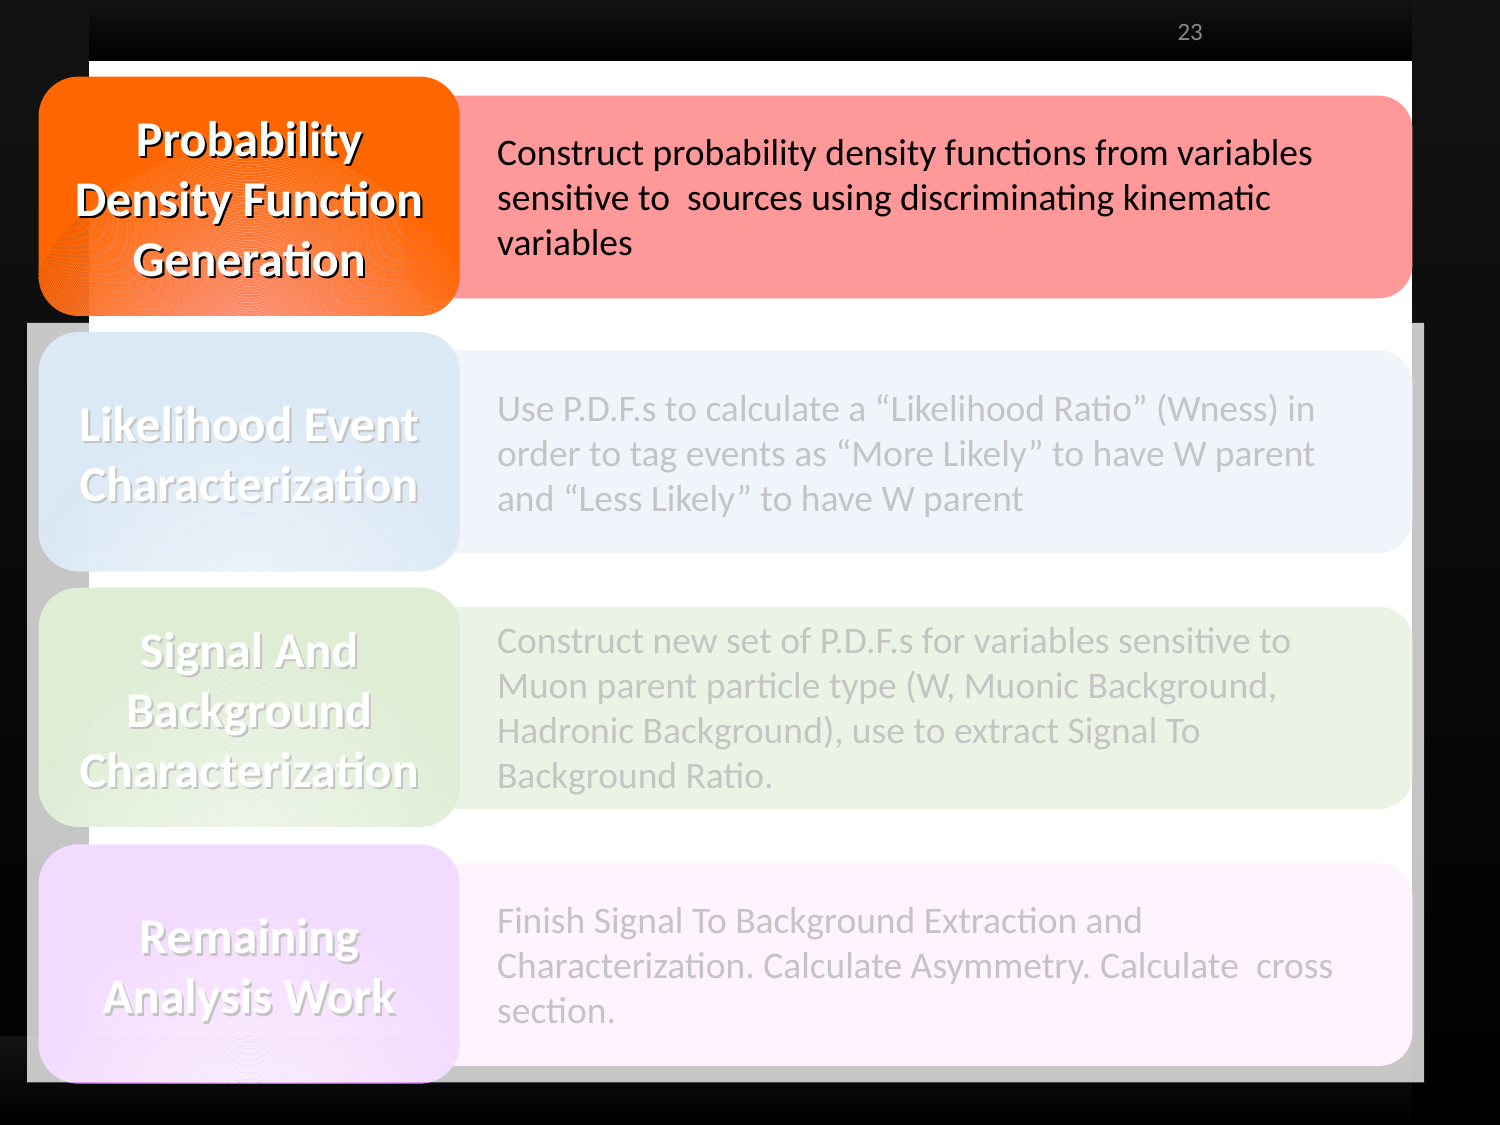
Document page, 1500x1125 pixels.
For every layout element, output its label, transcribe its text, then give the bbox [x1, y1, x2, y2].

text_box Construct probability density functions from variables sensitive to sources using discriminating kinematic variables [482, 120, 1378, 272]
text_box Probability Density Function Generation [38, 76, 460, 316]
text_box [27, 323, 1424, 1082]
text_box [454, 95, 1413, 299]
slide_number 23 [1162, 0, 1500, 61]
